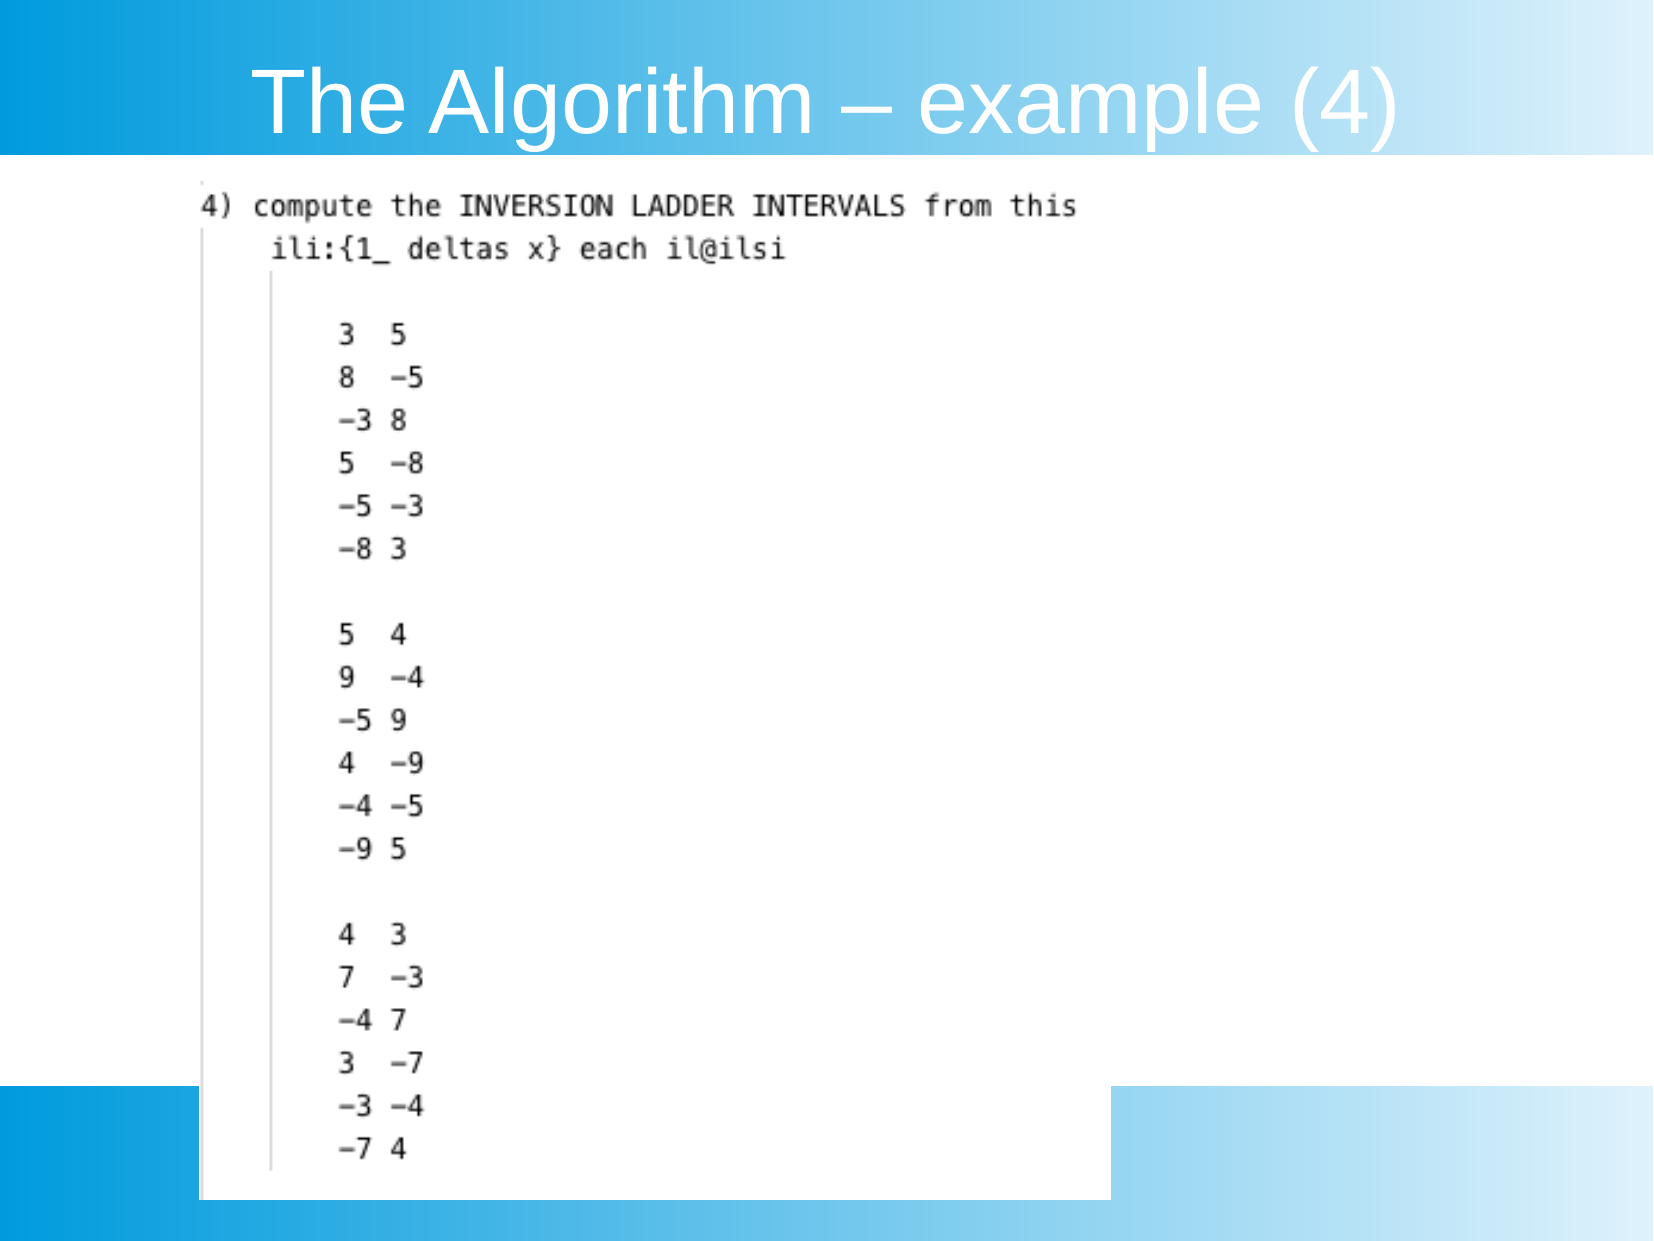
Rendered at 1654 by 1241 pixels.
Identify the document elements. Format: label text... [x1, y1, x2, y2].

picture [199, 181, 1111, 1201]
title The Algorithm – example (4) [82, 49, 1571, 155]
